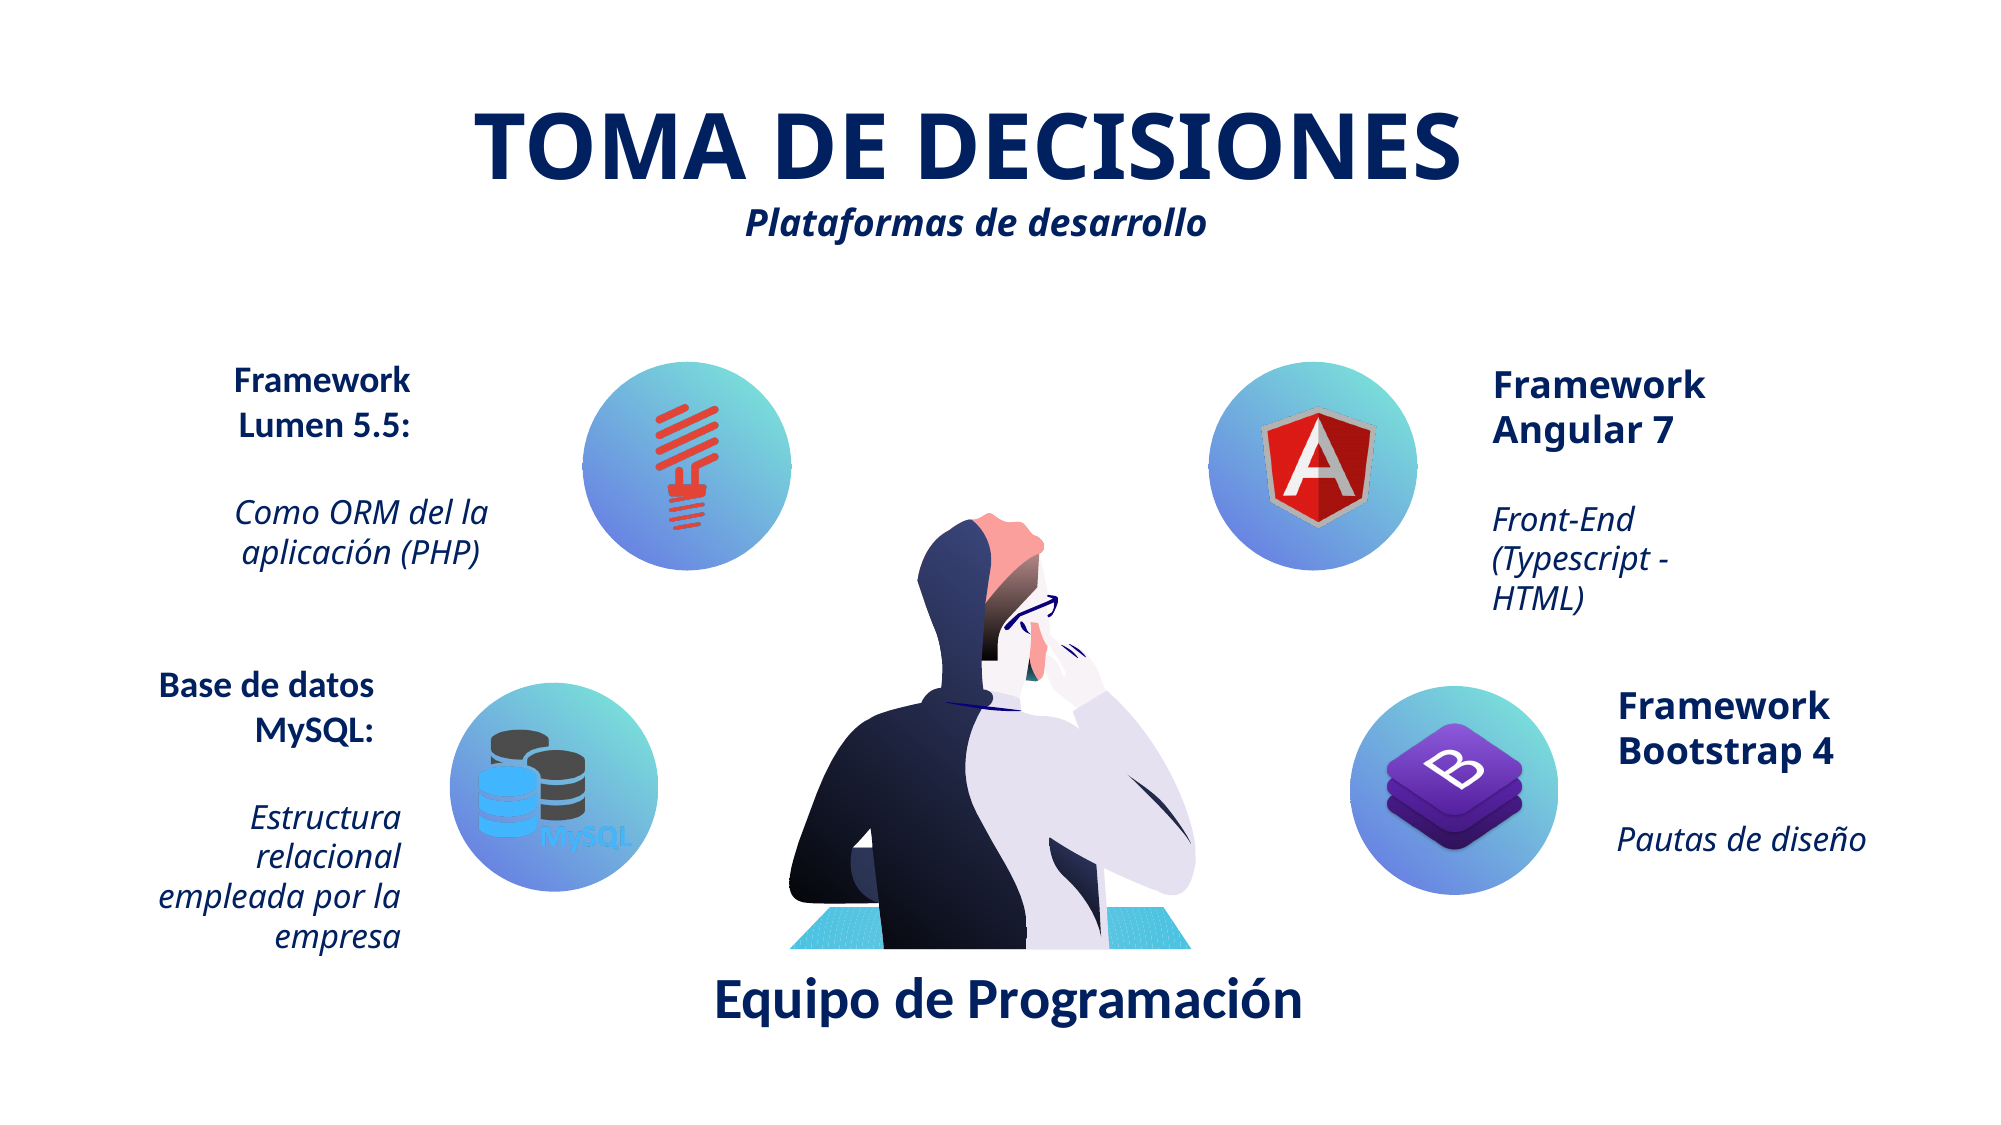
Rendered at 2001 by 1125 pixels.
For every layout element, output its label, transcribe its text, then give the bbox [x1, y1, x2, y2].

text_box Front-End (Typescript - HTML) [1492, 498, 1753, 618]
text_box Estructura relacional empleada por la empresa [158, 796, 420, 956]
text_box TOMA DE DECISIONES [183, 88, 1754, 311]
picture [471, 724, 636, 856]
text_box Framework Lumen 5.5: [234, 355, 496, 446]
text_box [582, 361, 792, 528]
text_box [1350, 722, 1559, 895]
text_box Framework Angular 7 [1492, 361, 1755, 453]
text_box Base de datos MySQL: [158, 659, 421, 751]
text_box [789, 512, 1196, 950]
text_box [449, 682, 659, 852]
text_box Framework Bootstrap 4 [1617, 681, 1879, 773]
text_box [1377, 685, 1532, 720]
text_box Como ORM del la aplicación (PHP) [234, 491, 496, 571]
text_box [475, 856, 633, 892]
text_box Pautas de diseño [1616, 818, 1878, 858]
text_box [604, 530, 770, 571]
picture [1205, 354, 1432, 581]
picture [1375, 720, 1534, 854]
picture [603, 404, 771, 530]
text_box Equipo de Programación [705, 960, 1313, 1030]
text_box Plataformas de desarrollo [404, 199, 1549, 244]
